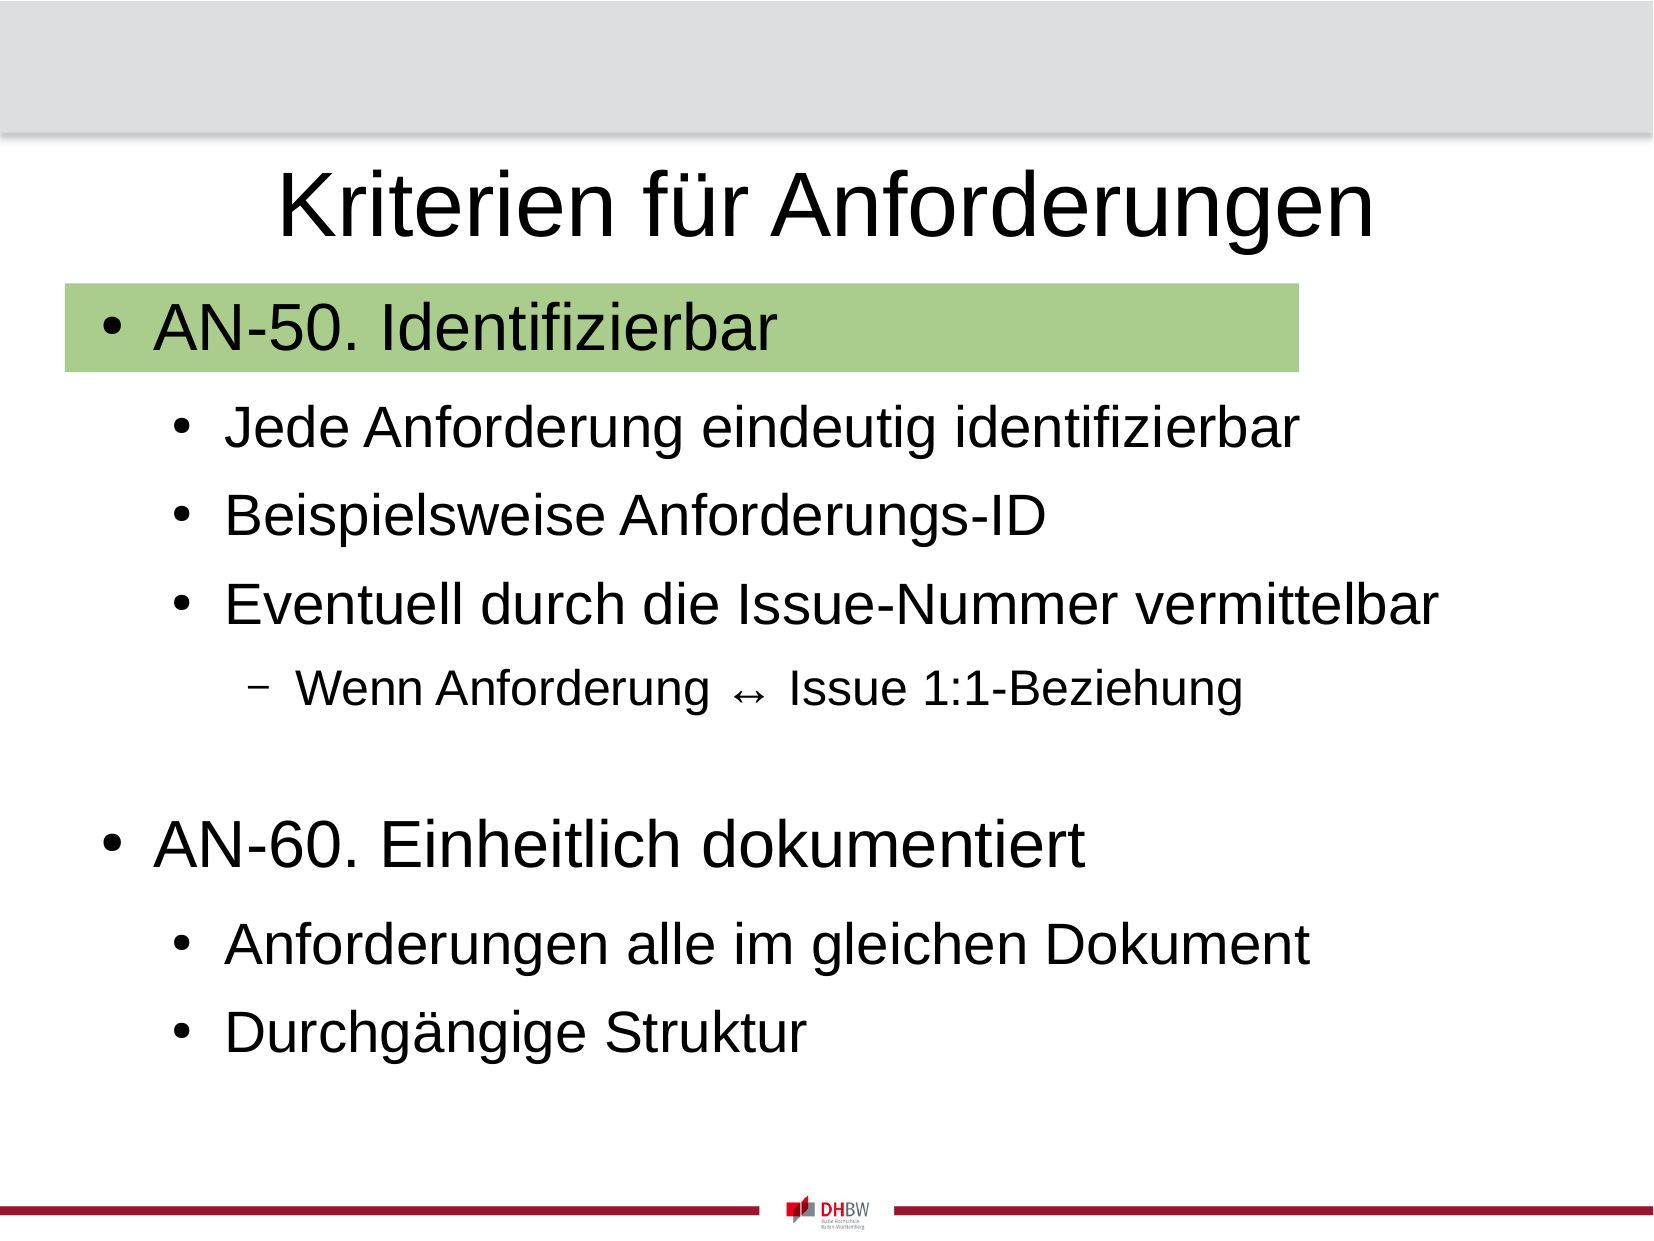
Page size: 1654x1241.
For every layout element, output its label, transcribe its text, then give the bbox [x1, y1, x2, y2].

text_box [64, 283, 1300, 373]
list AN-50. Identifizierbar Jede Anforderung eindeutig identifizierbar Beispielsweise Anforderungs-ID Eventuell durch die Issue-Nummer vermittelbar Wenn Anforderung ↔ Issue 1:1-Beziehung AN-60. Einheitlich dokumentiert Anforderungen alle im gleichen Dokument Durchgängige Struktur [82, 290, 1571, 1163]
picture [0, 1, 1654, 1237]
title Kriterien für Anforderungen [82, 147, 1571, 257]
